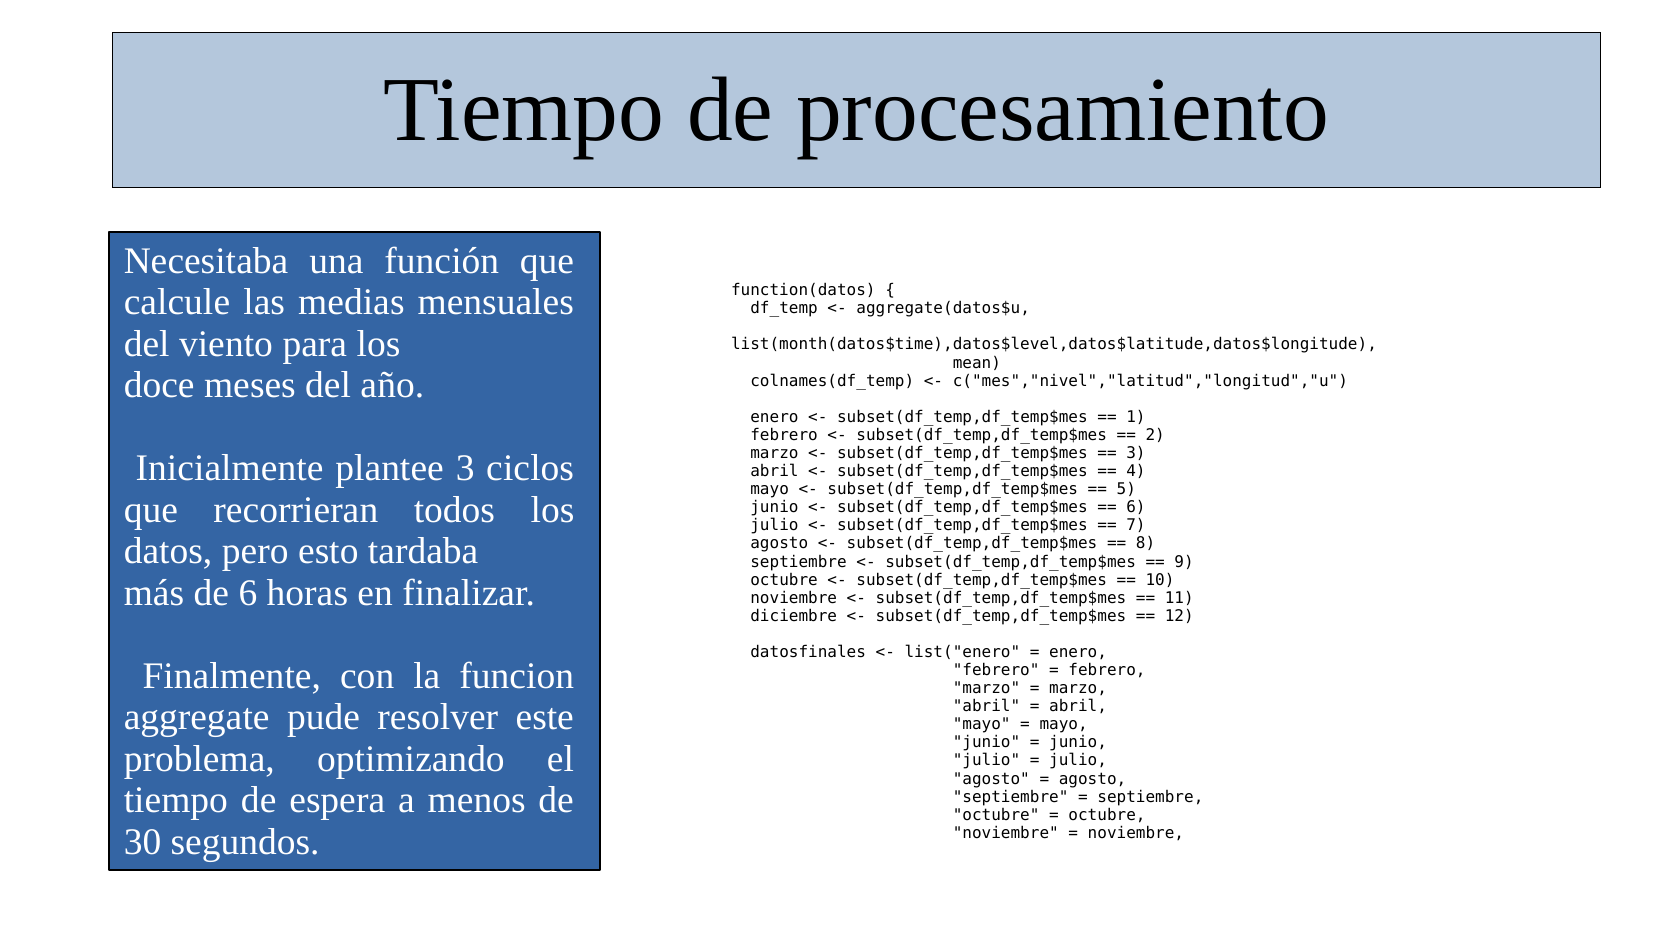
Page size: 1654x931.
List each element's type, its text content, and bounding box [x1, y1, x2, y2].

text_box Necesitaba una función que calcule las medias mensuales del viento para los doce meses del año. Inicialmente plantee 3 ciclos que recorrieran todos los datos, pero esto tardaba más de 6 horas en finalizar. Finalmente, con la funcion aggregate pude resolver este problema, optimizando el tiempo de espera a menos de 30 segundos. [108, 262, 601, 840]
title Tiempo de procesamiento [112, 32, 1601, 188]
picture [675, 225, 1628, 901]
